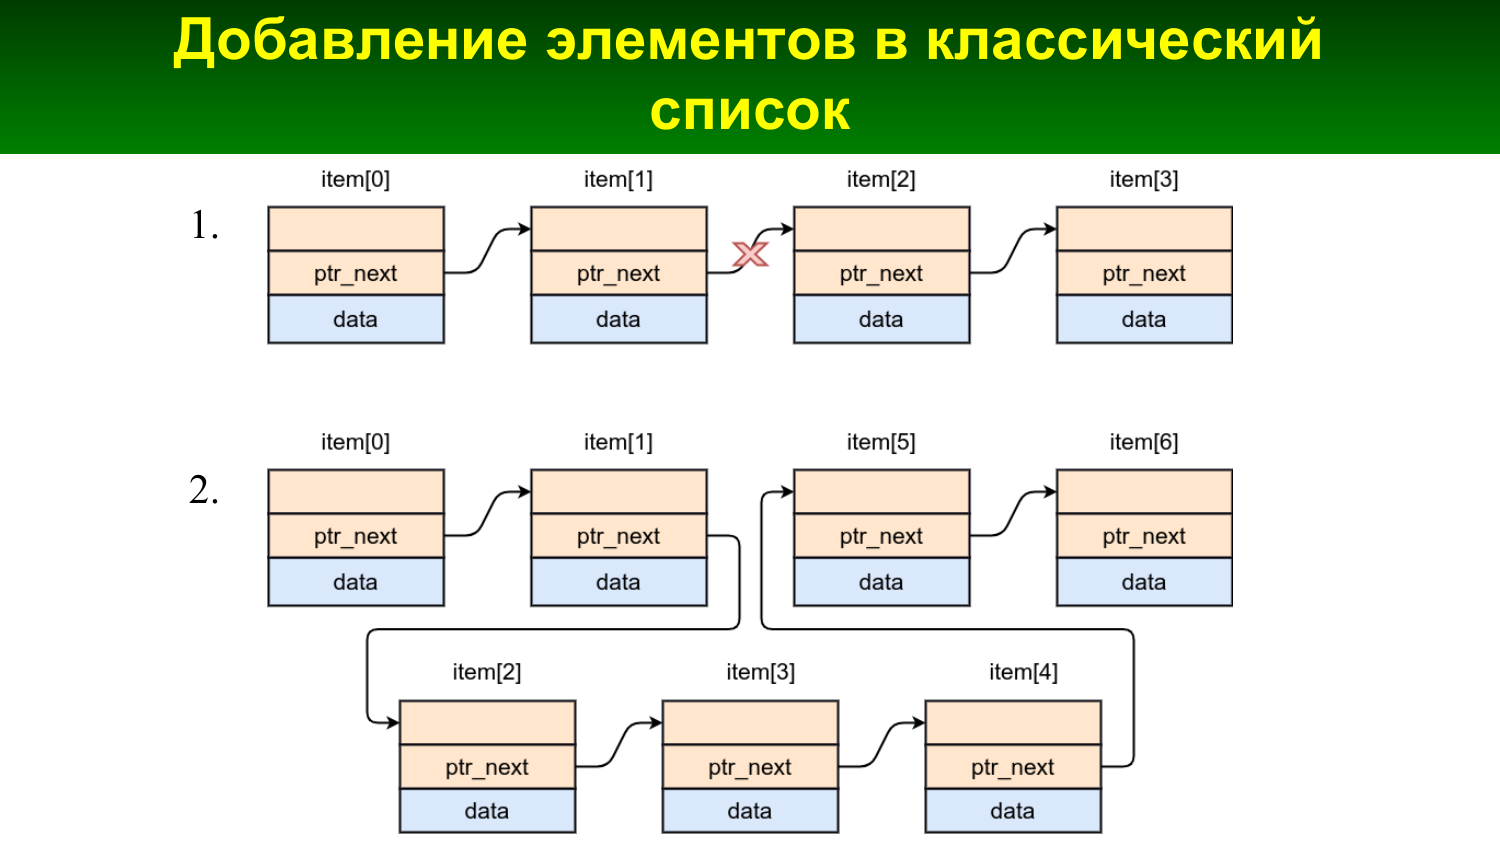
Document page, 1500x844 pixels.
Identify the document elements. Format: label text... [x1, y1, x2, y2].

text_box 1. [188, 189, 236, 254]
picture [267, 165, 1233, 834]
text_box 2. [188, 454, 236, 520]
title Добавление элементов в классический список [75, 0, 1426, 149]
